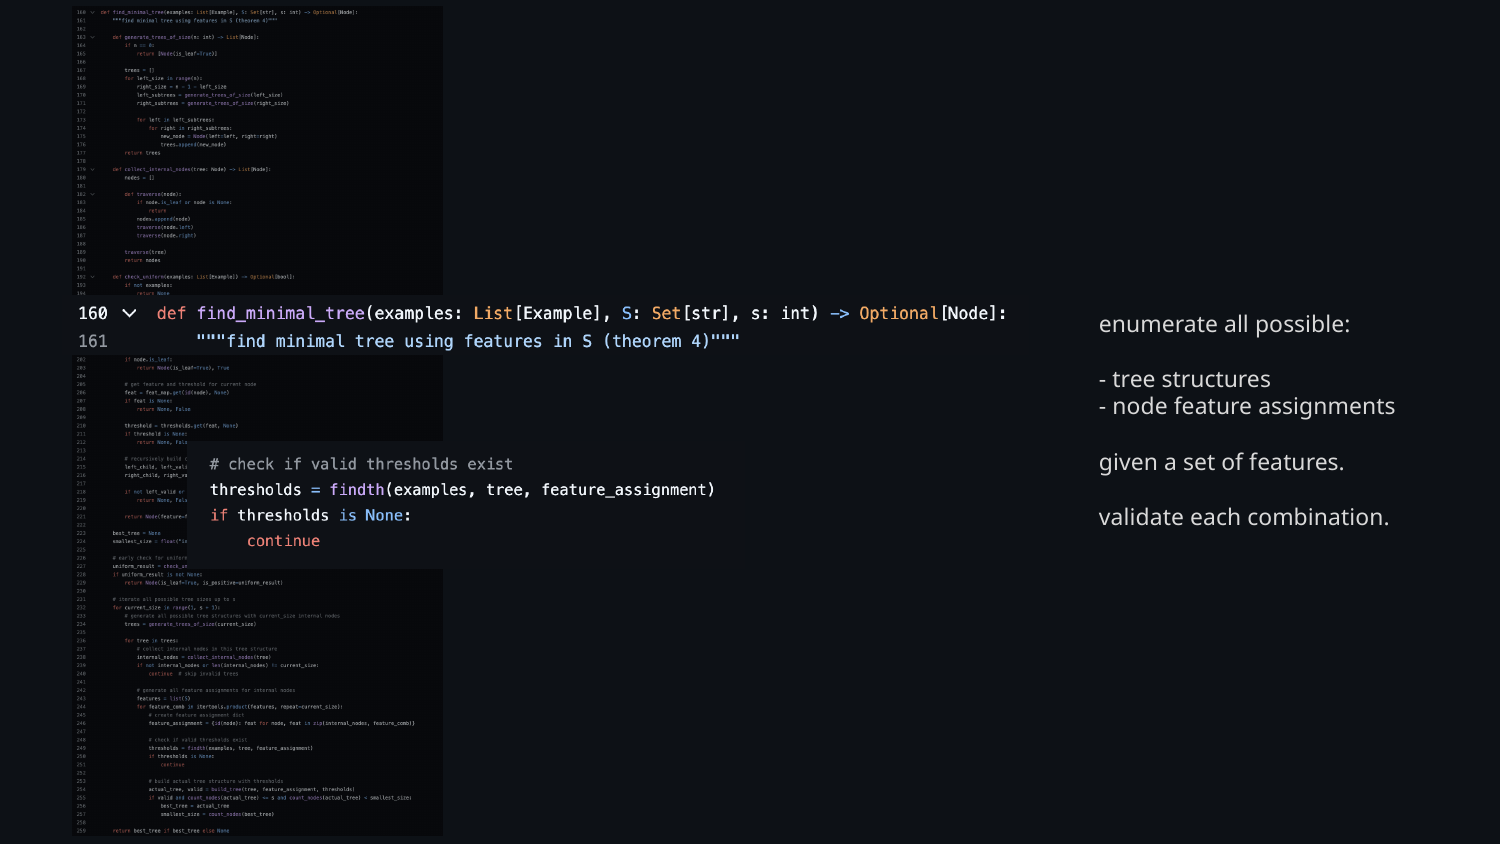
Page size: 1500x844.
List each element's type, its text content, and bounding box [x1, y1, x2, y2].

text_box enumerate all possible: - tree structures - node feature assignments given a set of features. validate each combination. [1083, 294, 1487, 545]
picture [62, 6, 1029, 836]
